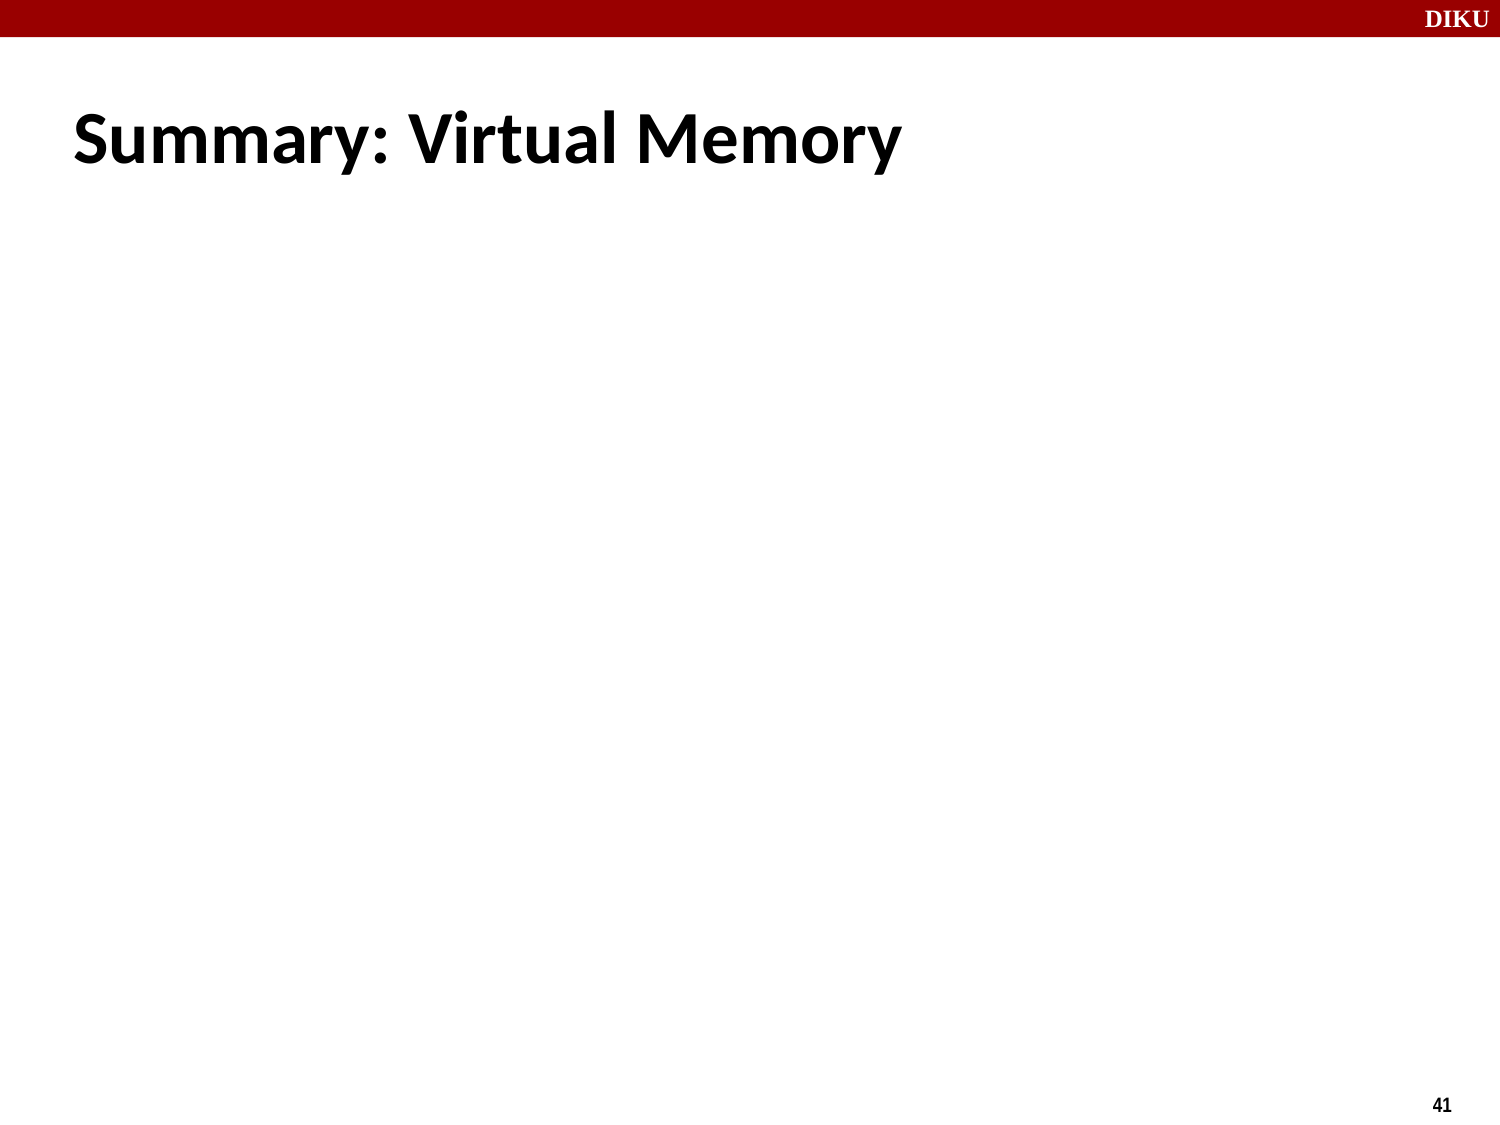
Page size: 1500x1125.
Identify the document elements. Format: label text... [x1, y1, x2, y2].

text_box Summary: Virtual Memory [58, 71, 1304, 197]
